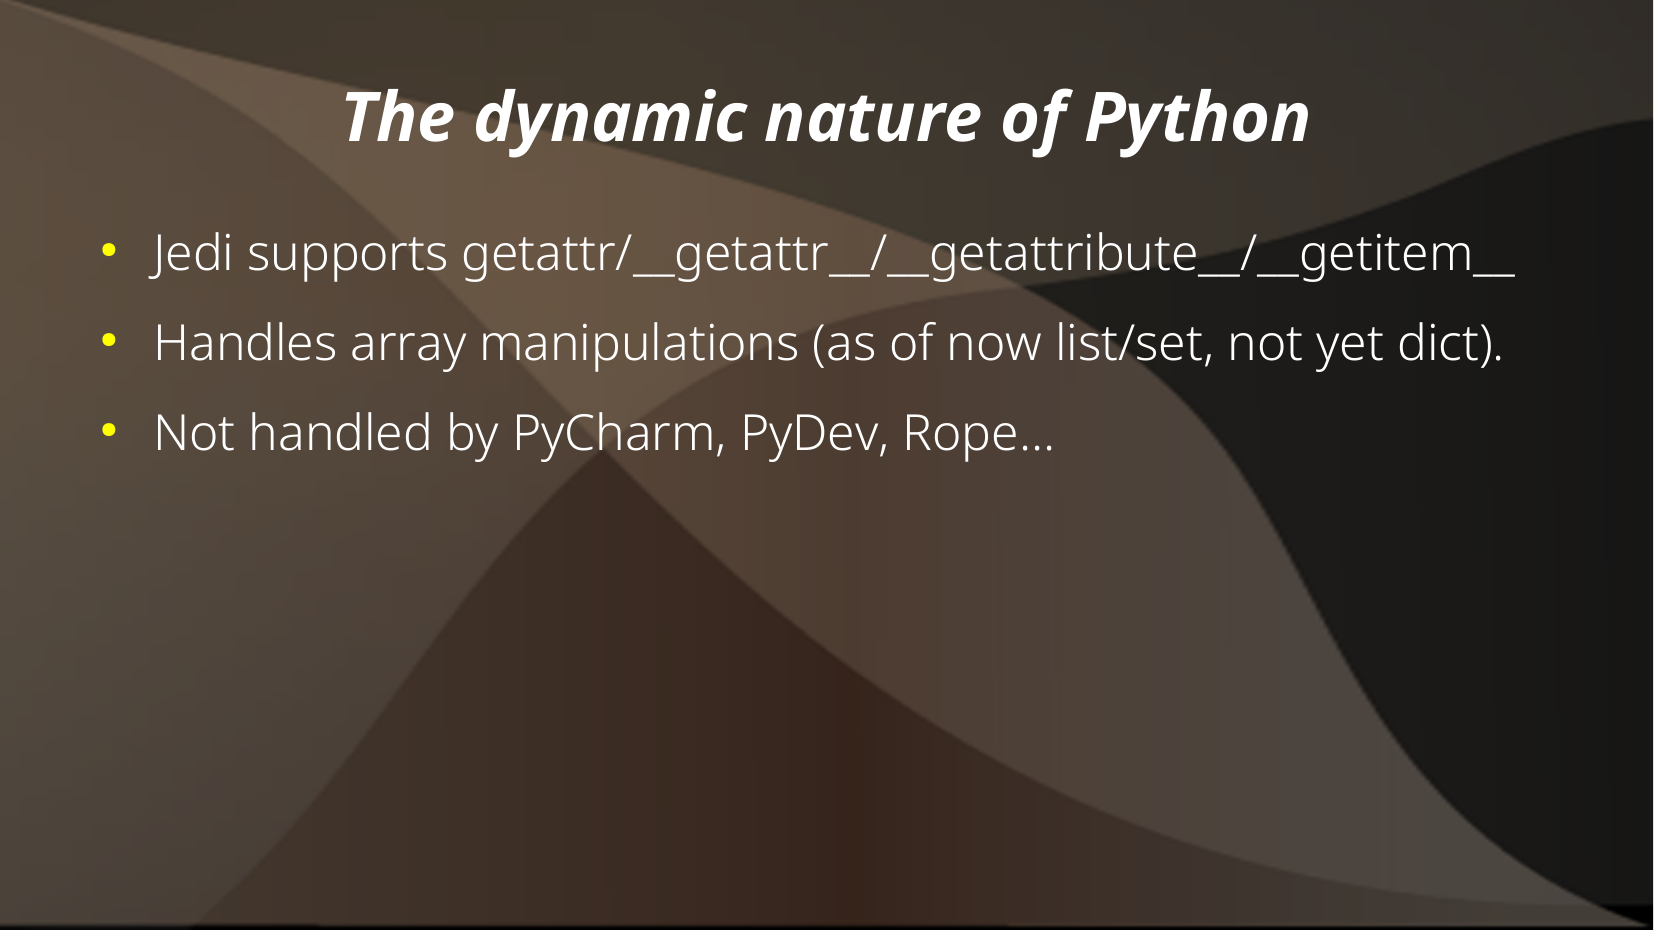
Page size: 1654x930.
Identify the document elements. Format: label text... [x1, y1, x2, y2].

picture [0, 0, 1654, 930]
title The dynamic nature of Python [82, 36, 1571, 193]
list Jedi supports getattr/__getattr__/__getattribute__/__getitem__ Handles array manipulations (as of now list/set, not yet dict). Not handled by PyCharm, PyDev, Rope... [82, 217, 1571, 930]
